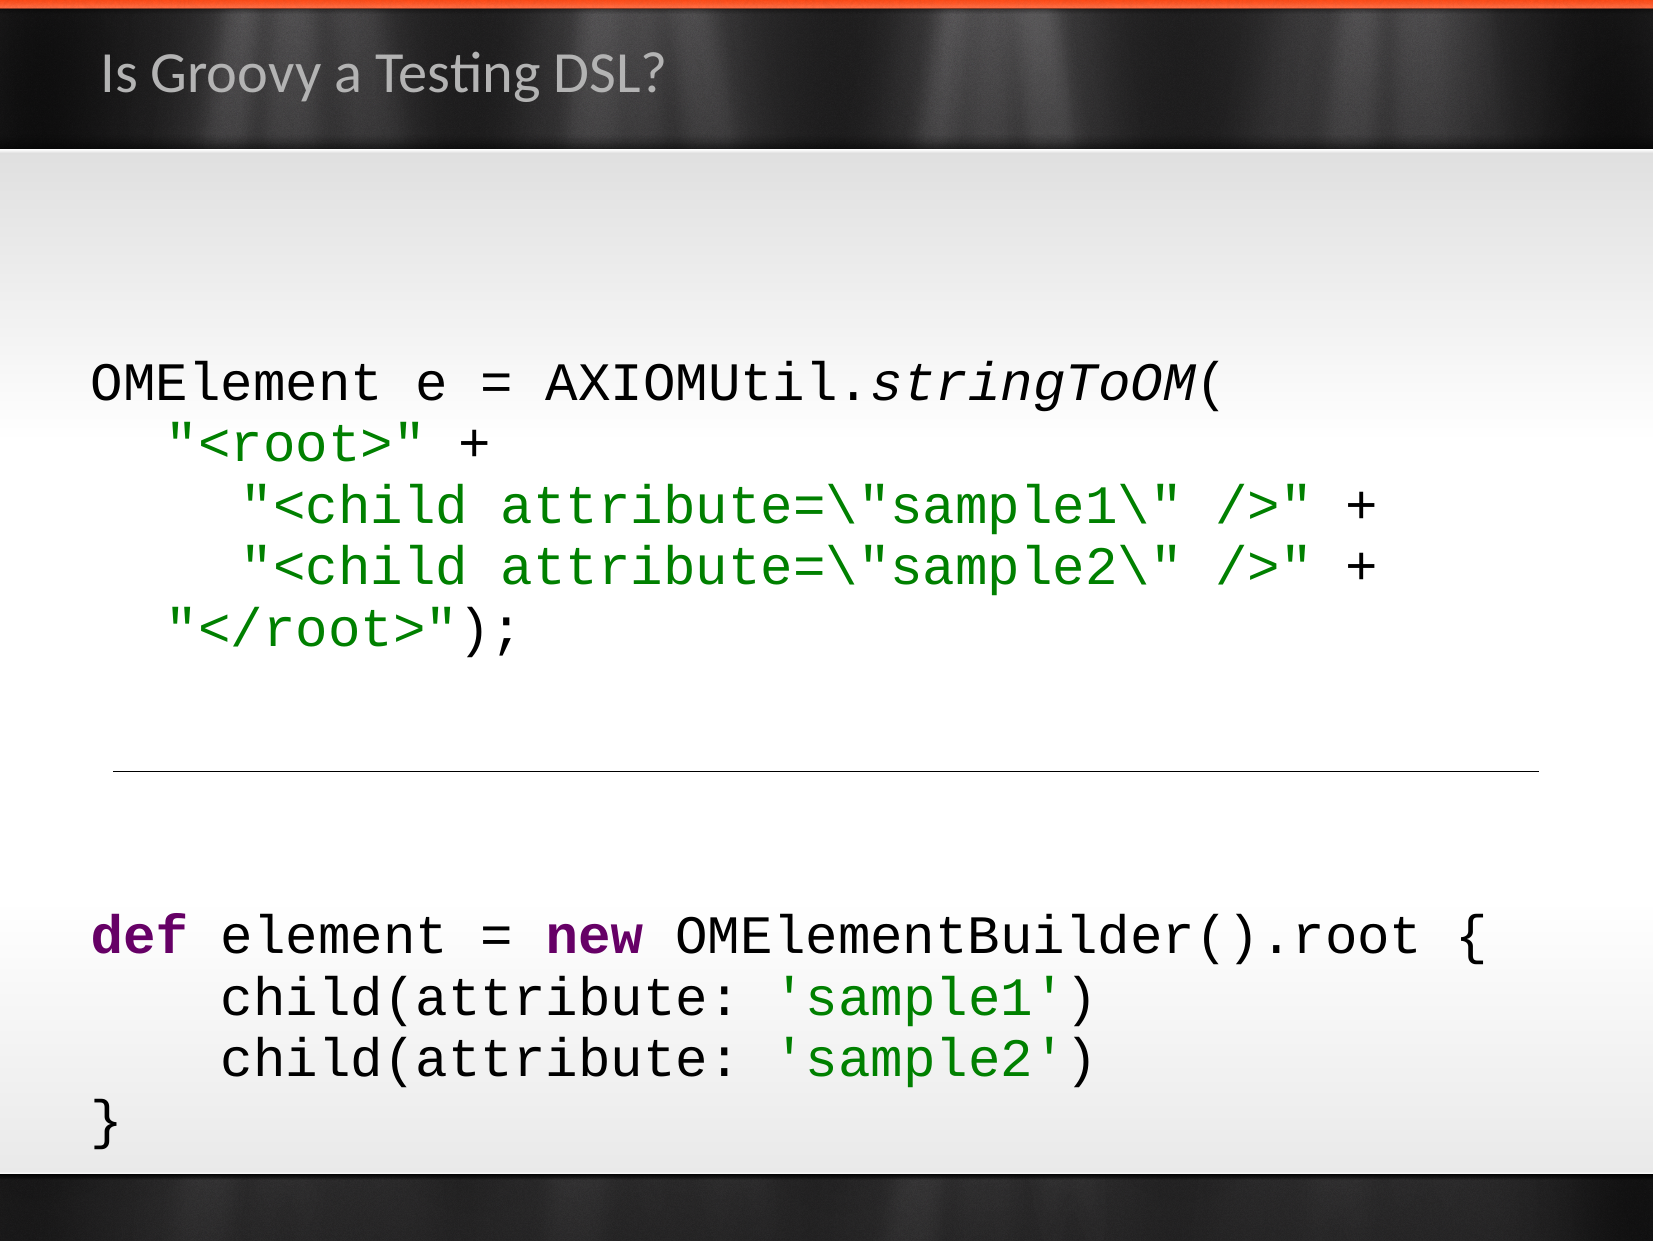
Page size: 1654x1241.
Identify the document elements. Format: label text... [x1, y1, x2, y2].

title Is Groovy a Testing DSL? [100, 6, 1588, 151]
list OMElement e = AXIOMUtil.stringToOM( "<root>" + "<child attribute=\"sample1\" />" + "<child attribute=\"sample2\" />" + "</root>"); def element = new OMElementBuilder().root { child(attribute: 'sample1') child(attribute: 'sample2') } [90, 232, 1538, 1155]
picture [0, 0, 1653, 1241]
